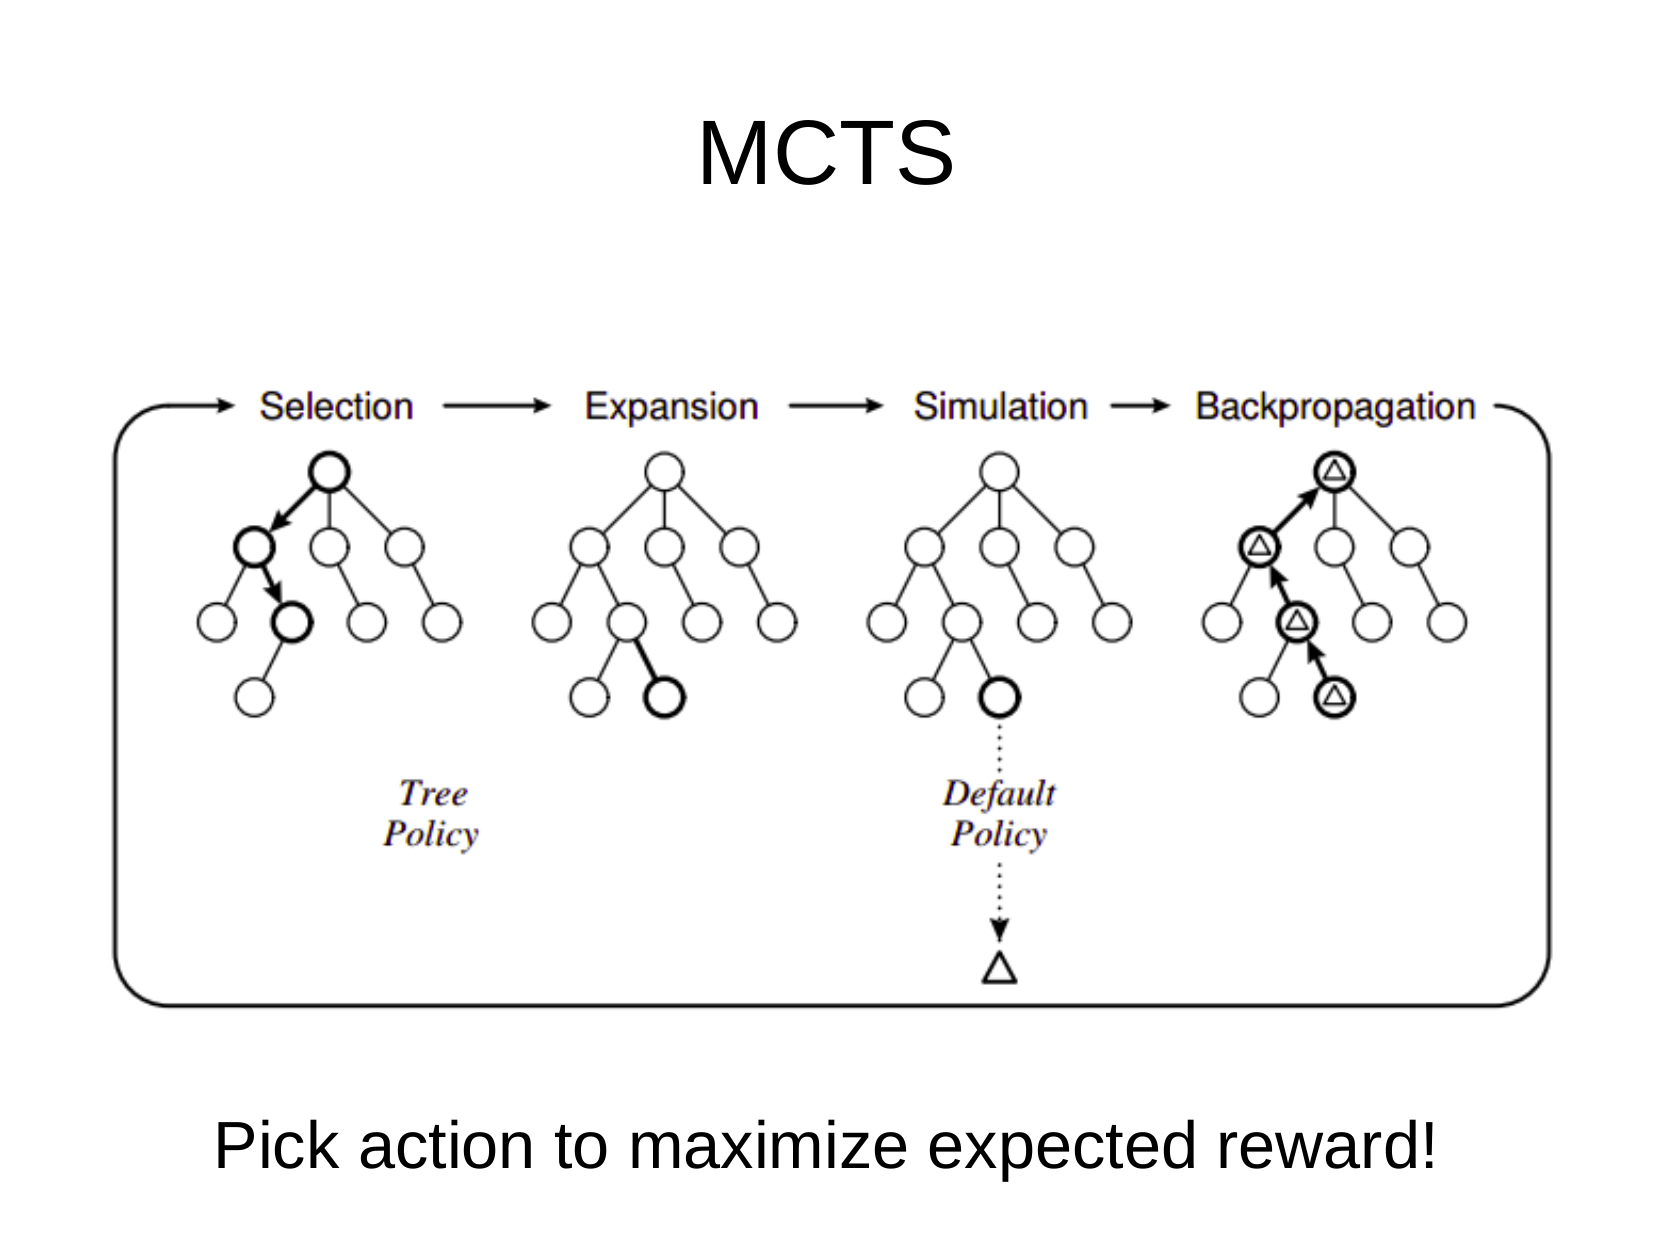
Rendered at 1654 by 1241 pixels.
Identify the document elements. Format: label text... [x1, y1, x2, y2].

picture [108, 379, 1587, 1036]
title MCTS [82, 49, 1571, 257]
title Pick action to maximize expected reward! [82, 1041, 1571, 1241]
